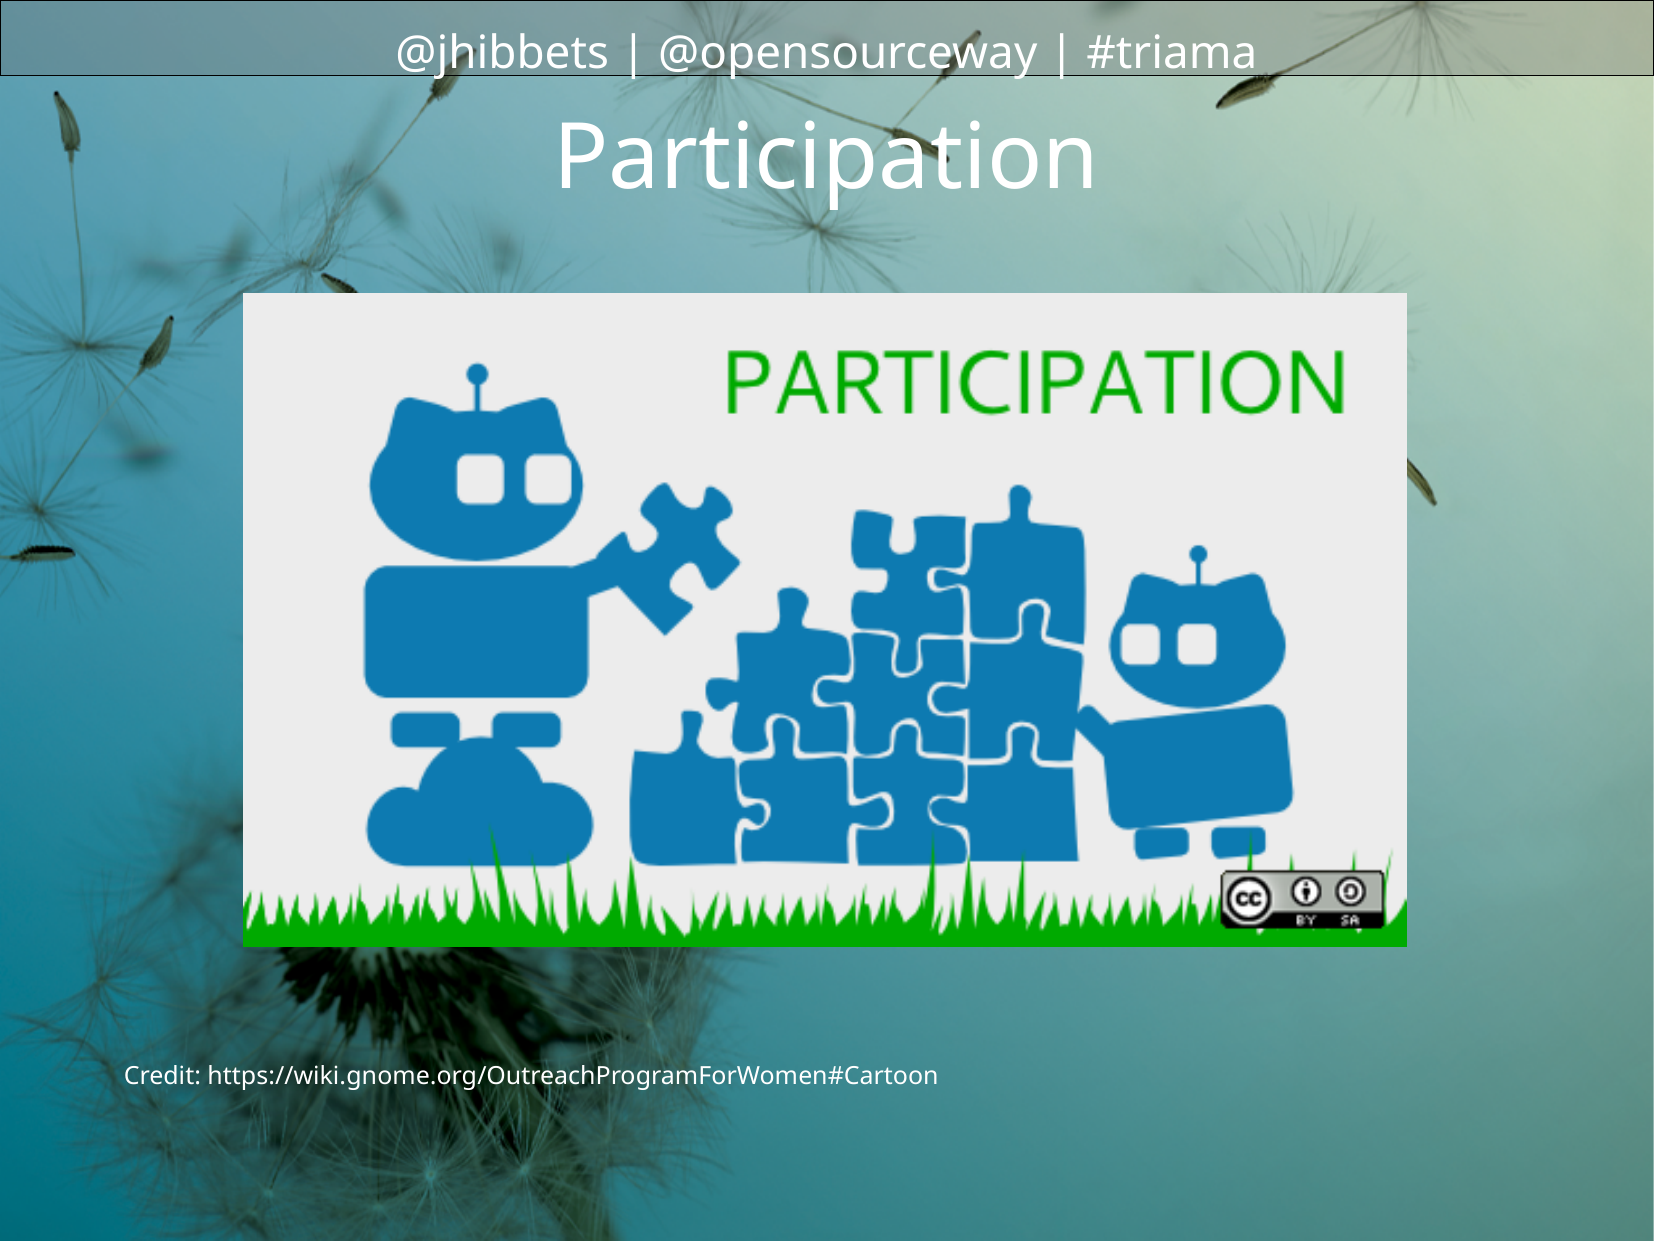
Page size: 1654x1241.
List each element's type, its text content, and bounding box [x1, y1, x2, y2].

title Participation [82, 49, 1571, 257]
text_box Credit: https://wiki.gnome.org/OutreachProgramForWomen#Cartoon [109, 1050, 962, 1091]
picture [0, 76, 1654, 1241]
